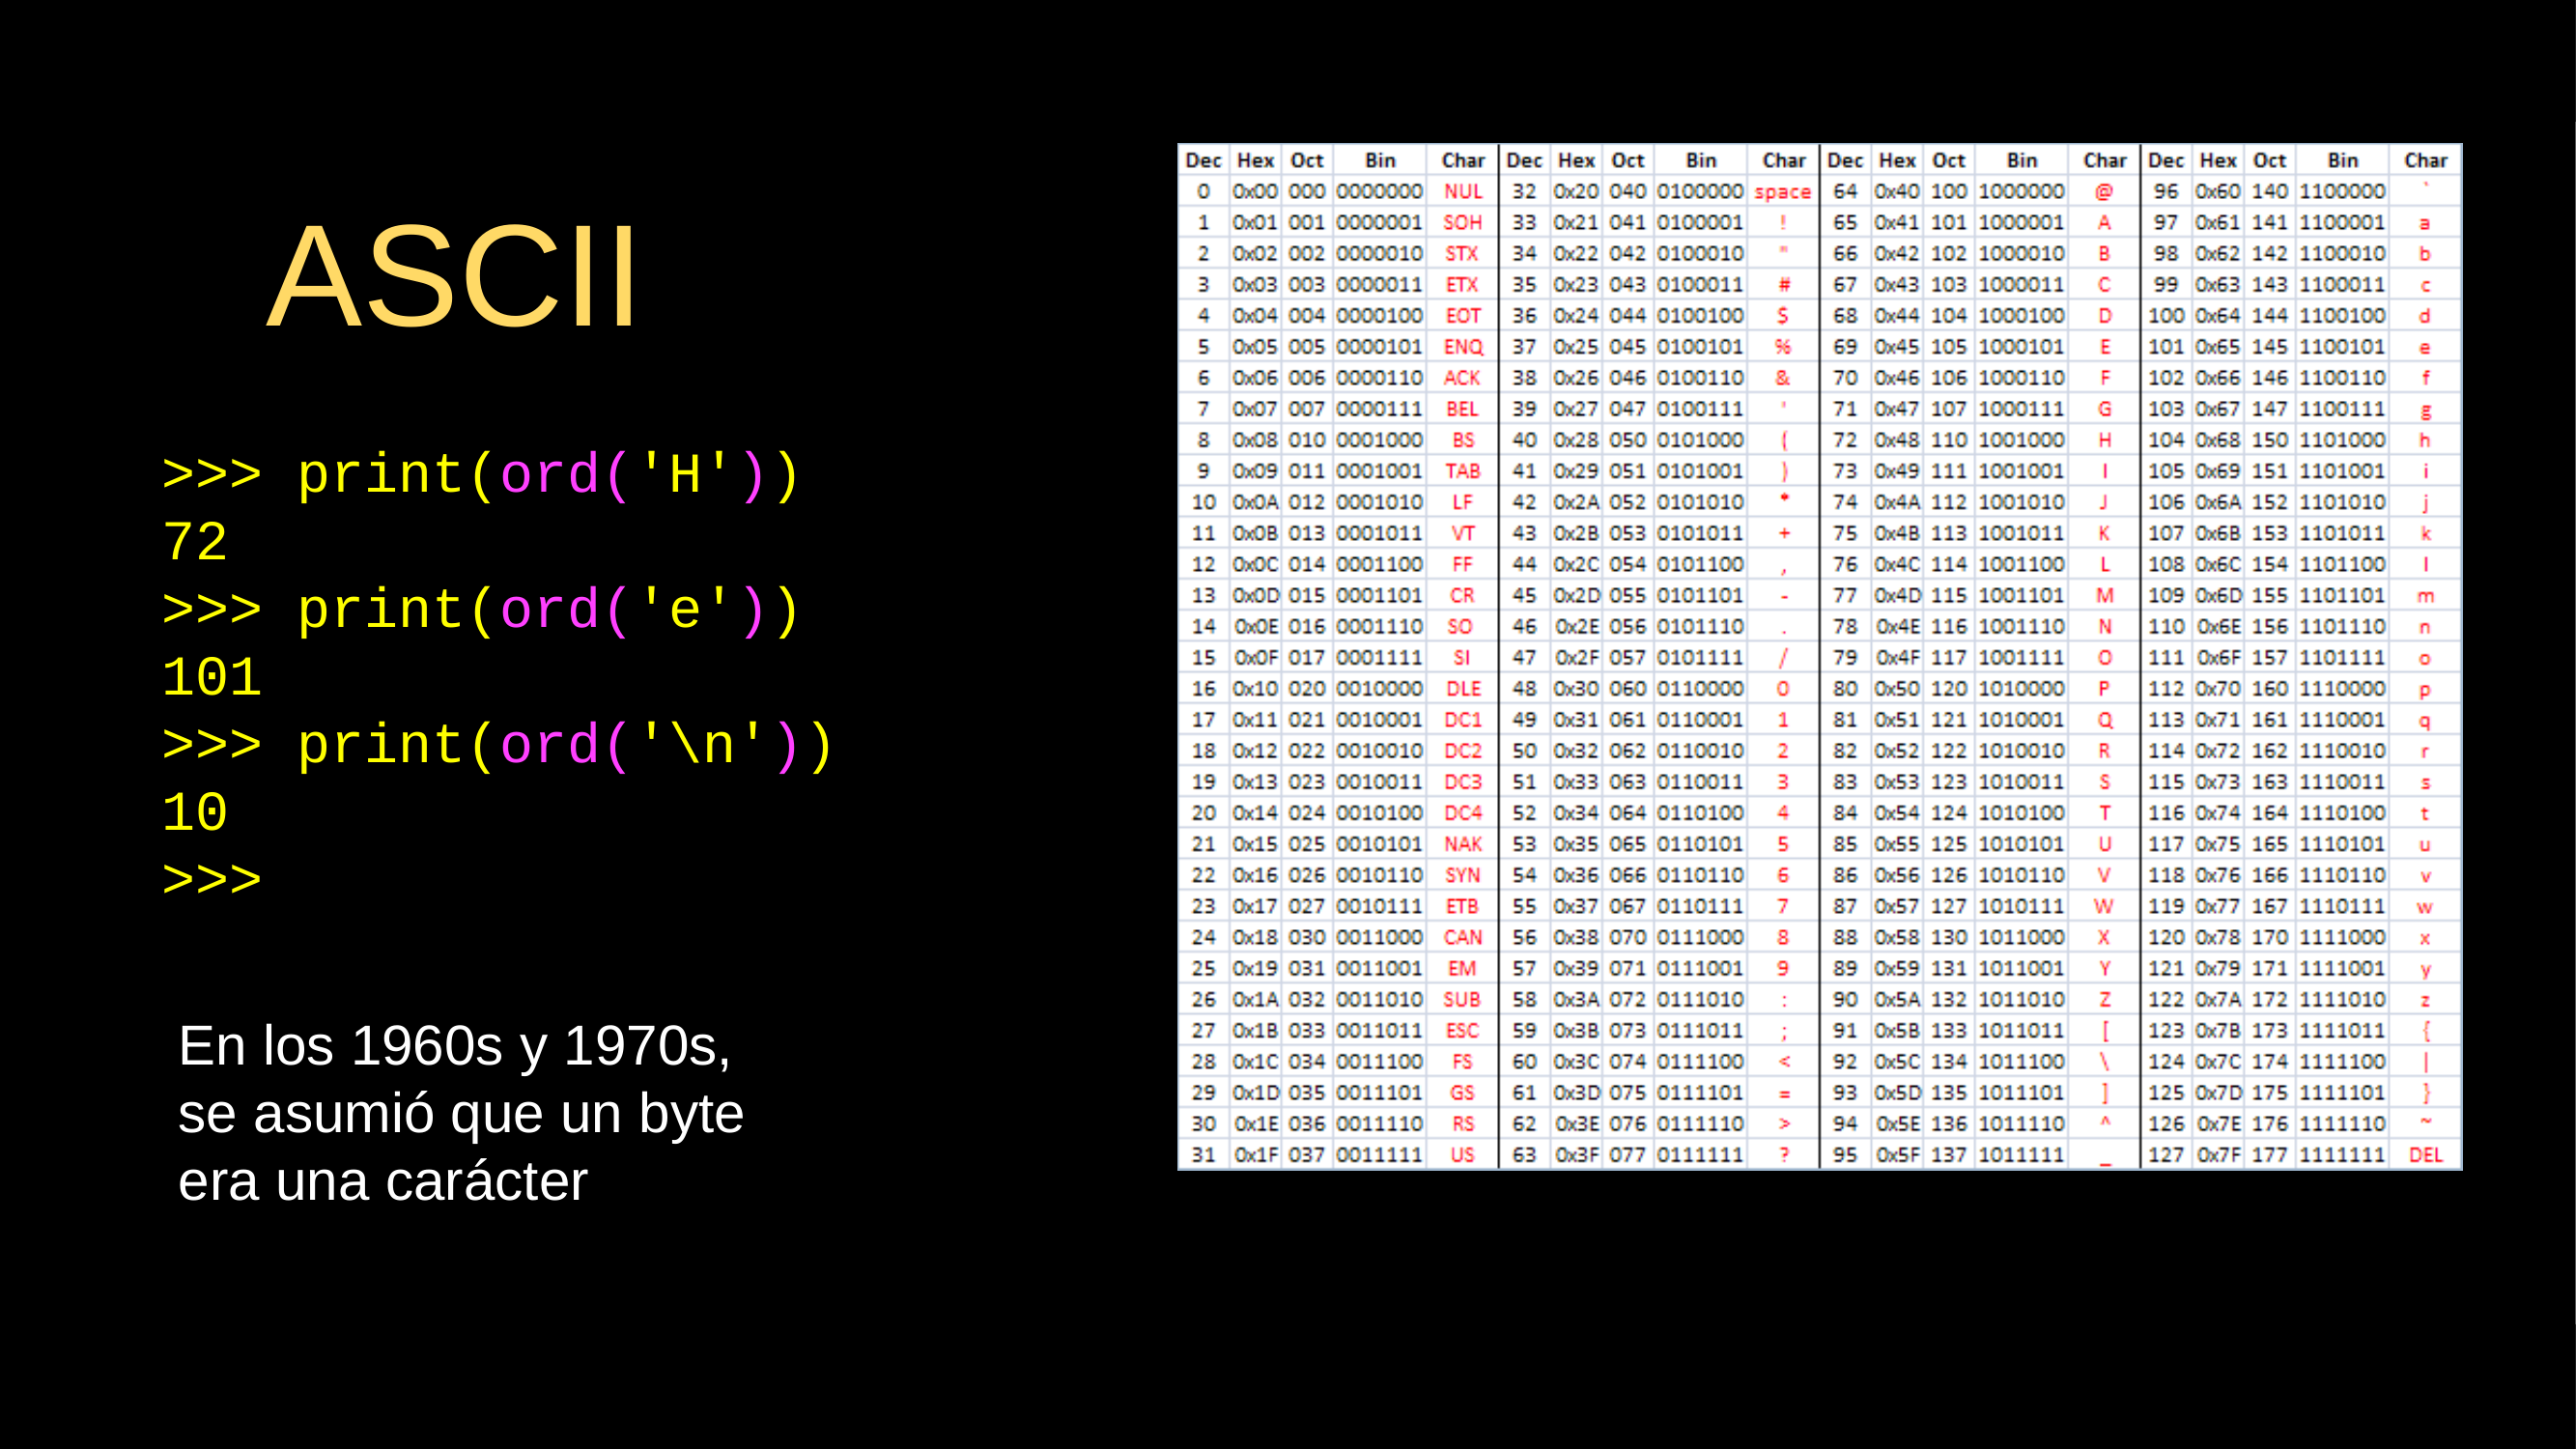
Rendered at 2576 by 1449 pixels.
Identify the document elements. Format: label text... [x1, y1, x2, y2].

picture [1177, 143, 2463, 1171]
title ASCII [183, 133, 728, 403]
text_box En los 1960s y 1970s, se asumió que un byte era una carácter [164, 1001, 813, 1219]
text_box >>> print(ord('H')) 72 >>> print(ord('e')) 101 >>> print(ord('\n')) 10 >>> [148, 428, 853, 917]
